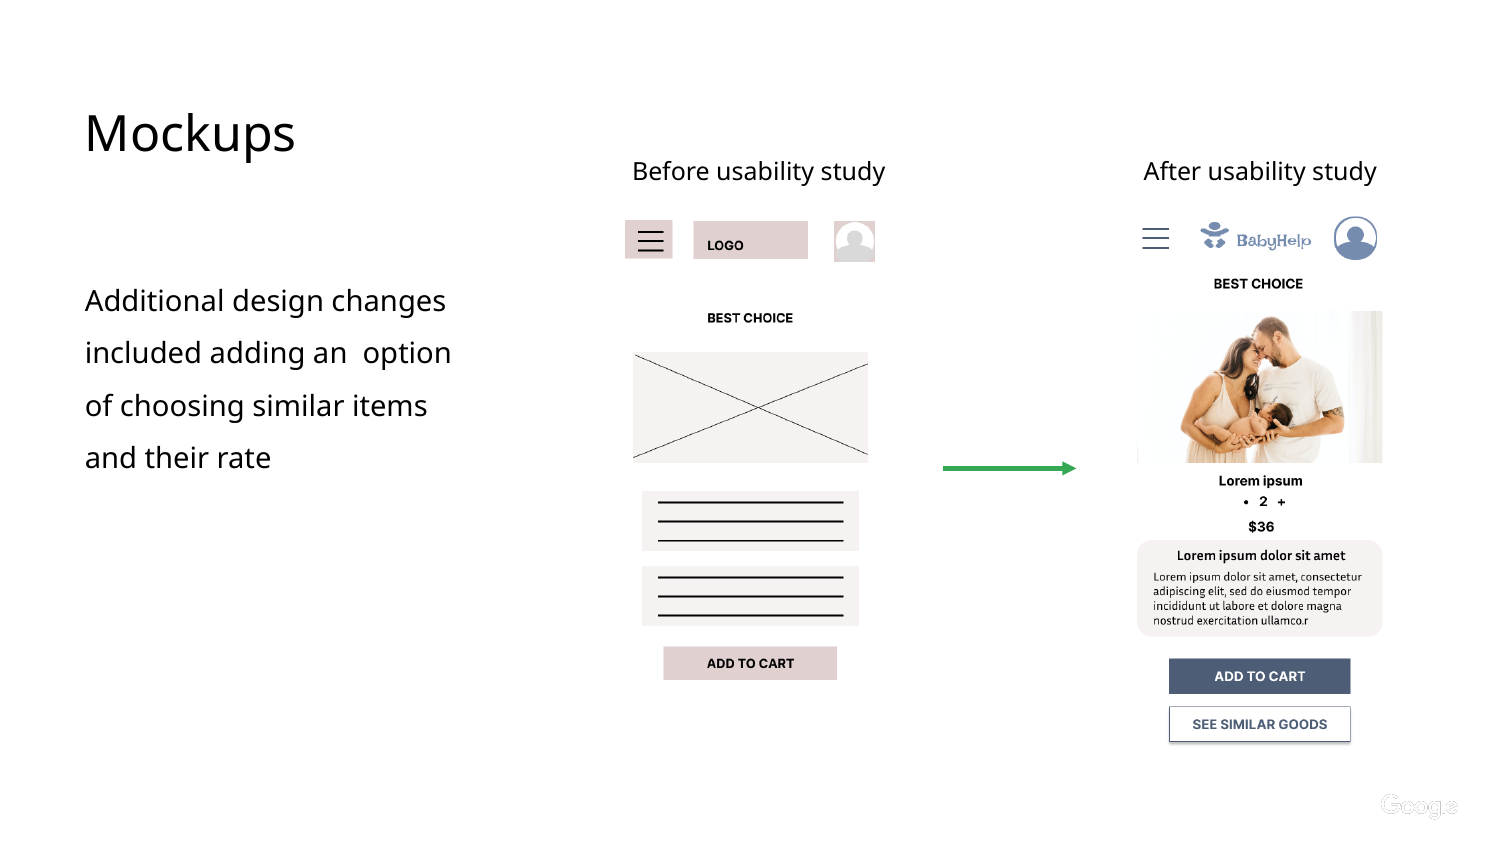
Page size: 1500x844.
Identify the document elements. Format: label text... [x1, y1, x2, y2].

text_box Before usability study [566, 139, 953, 235]
picture [1381, 794, 1458, 820]
picture [1129, 203, 1390, 770]
text_box Additional design changes included adding an option of choosing similar items and their rate [84, 249, 483, 595]
picture [625, 220, 875, 761]
text_box Mockups [84, 85, 1234, 177]
text_box After usability study [1067, 139, 1454, 235]
